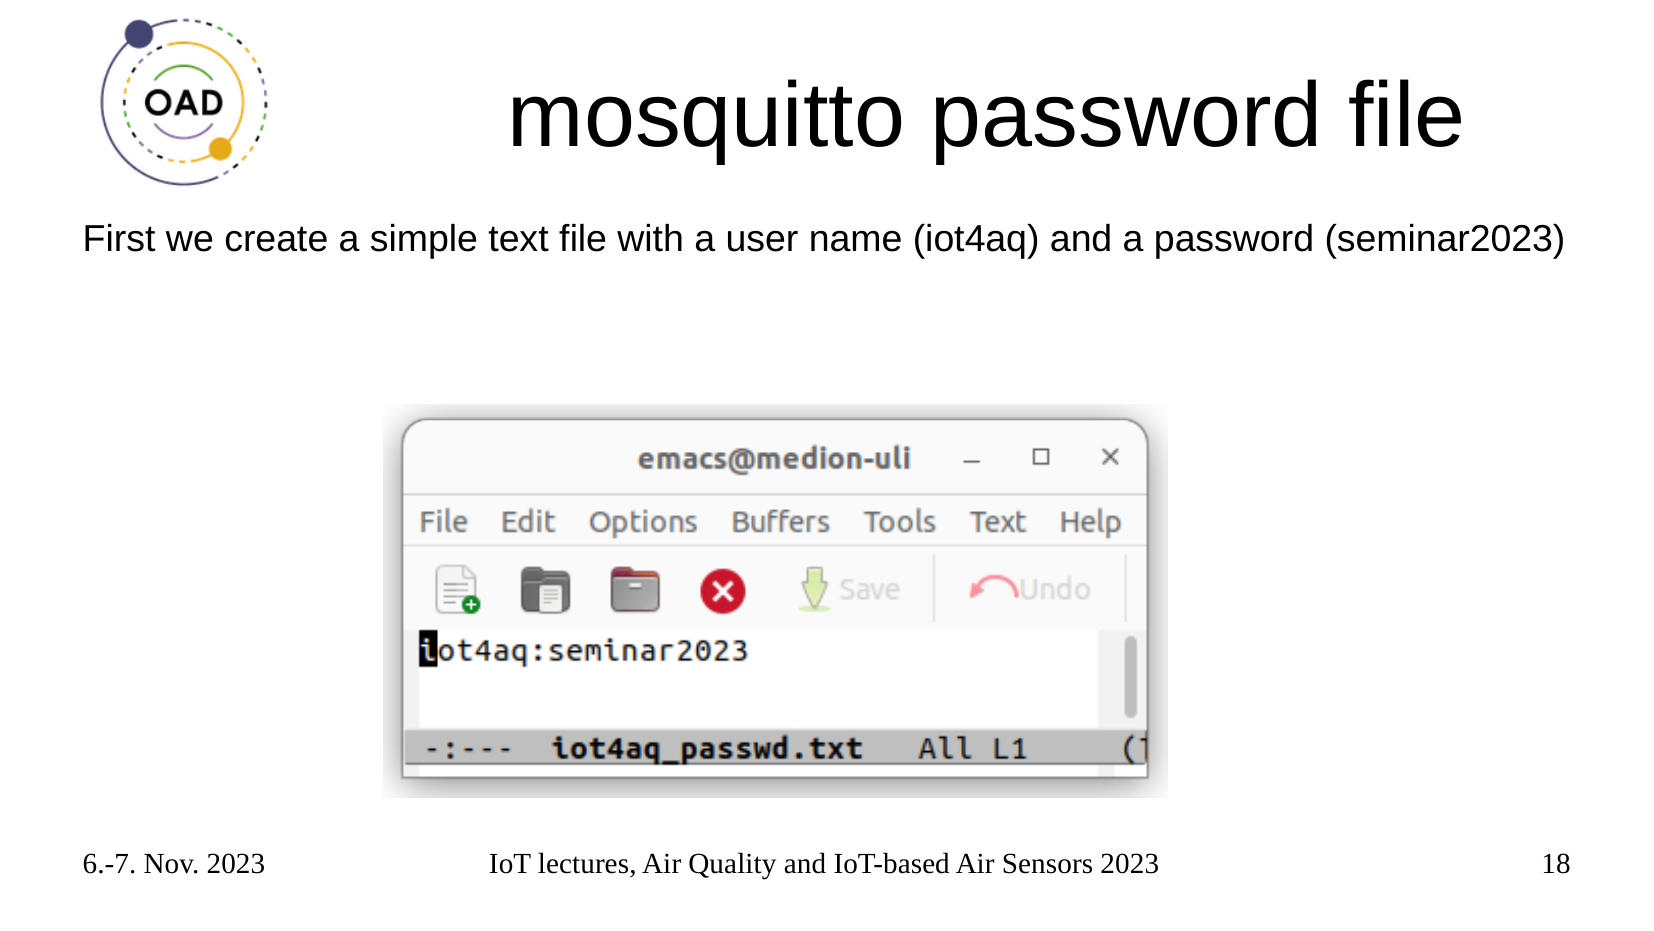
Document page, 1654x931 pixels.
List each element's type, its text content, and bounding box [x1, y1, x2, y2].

title mosquitto password file [403, 37, 1571, 193]
list First we create a simple text file with a user name (iot4aq) and a password (seminar2023) [82, 217, 1571, 758]
picture [383, 404, 1168, 798]
picture [59, 4, 303, 207]
